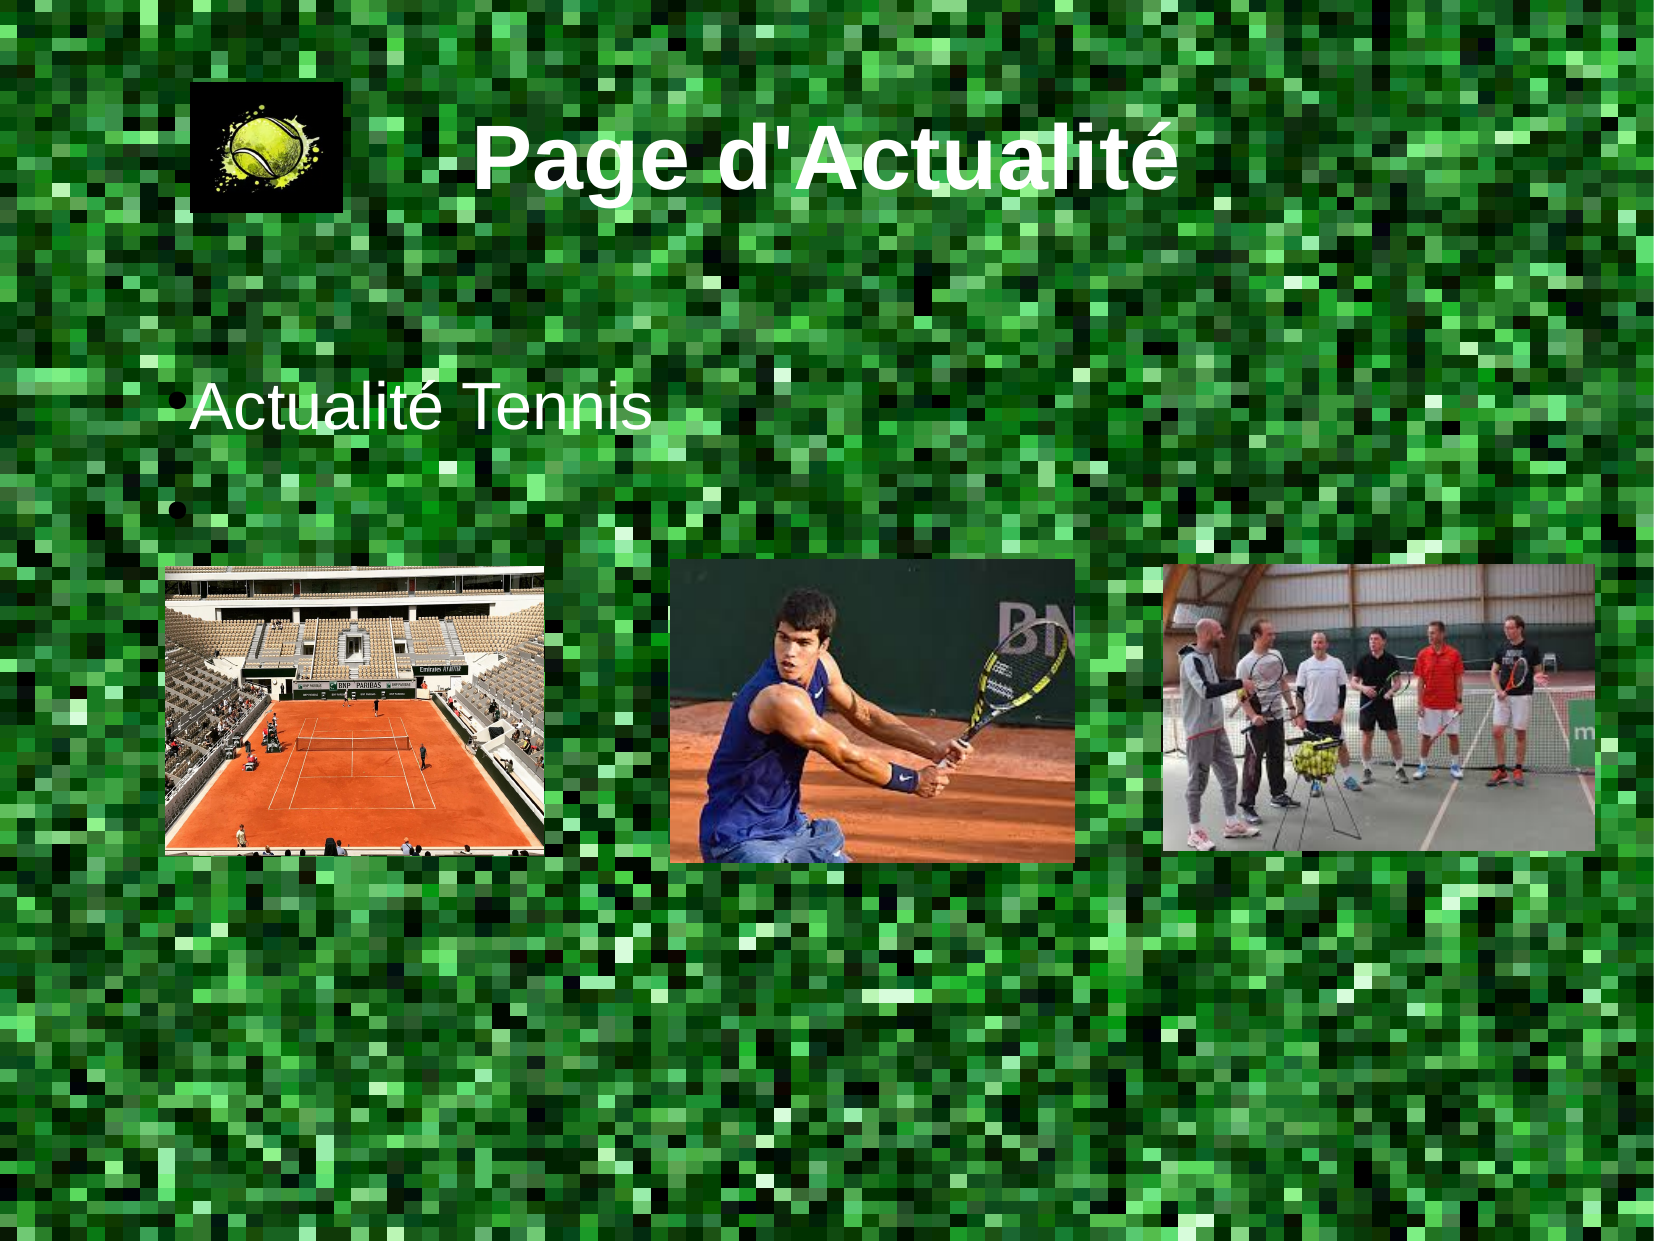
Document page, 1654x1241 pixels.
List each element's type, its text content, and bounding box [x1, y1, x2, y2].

picture [190, 82, 343, 213]
picture [1163, 564, 1595, 851]
title Page d'Actualité [343, 97, 1571, 209]
list Actualité Tennis [165, 362, 1654, 554]
picture [165, 566, 544, 856]
title Page d'Actualité [82, 97, 190, 209]
picture [670, 559, 1075, 863]
